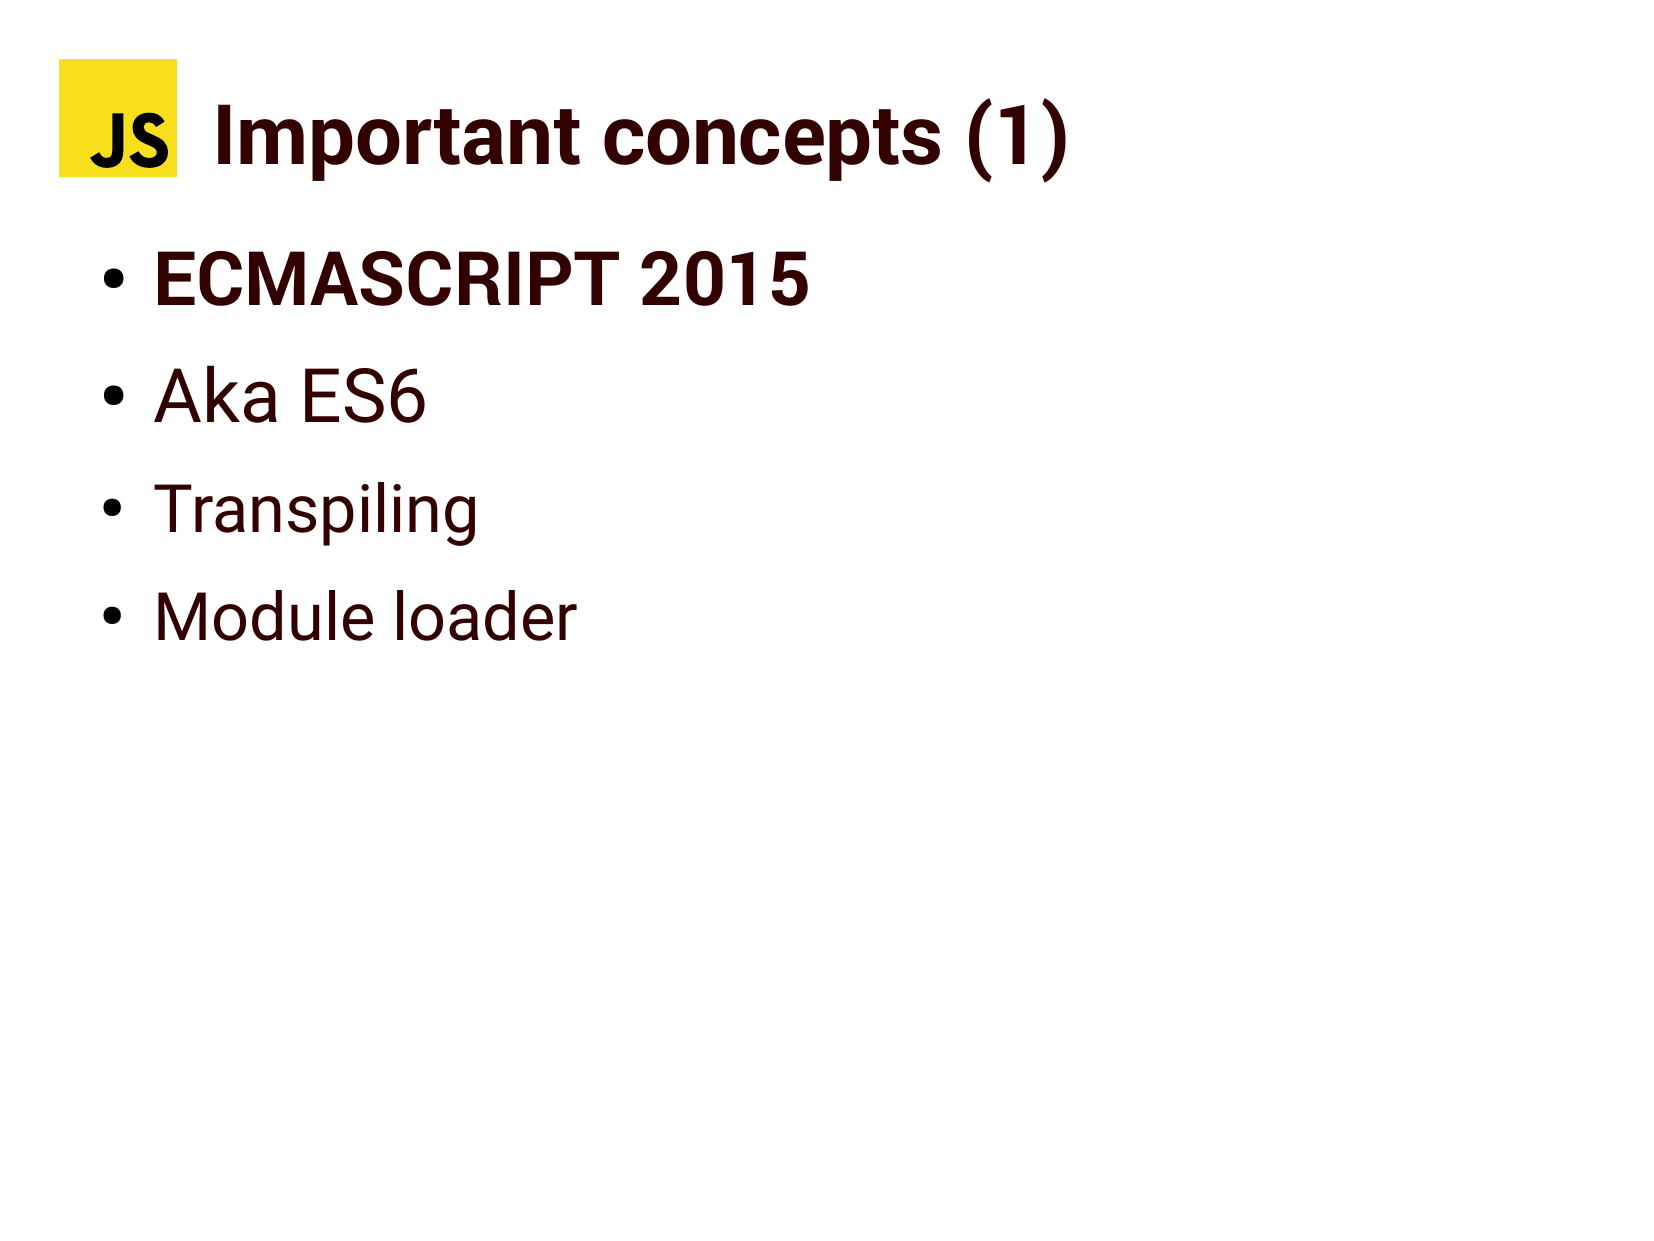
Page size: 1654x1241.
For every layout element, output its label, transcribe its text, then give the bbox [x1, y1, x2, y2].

list ECMASCRIPT 2015 Aka ES6 Transpiling Module loader [82, 236, 1571, 956]
title Important concepts (1) [194, 72, 1559, 201]
